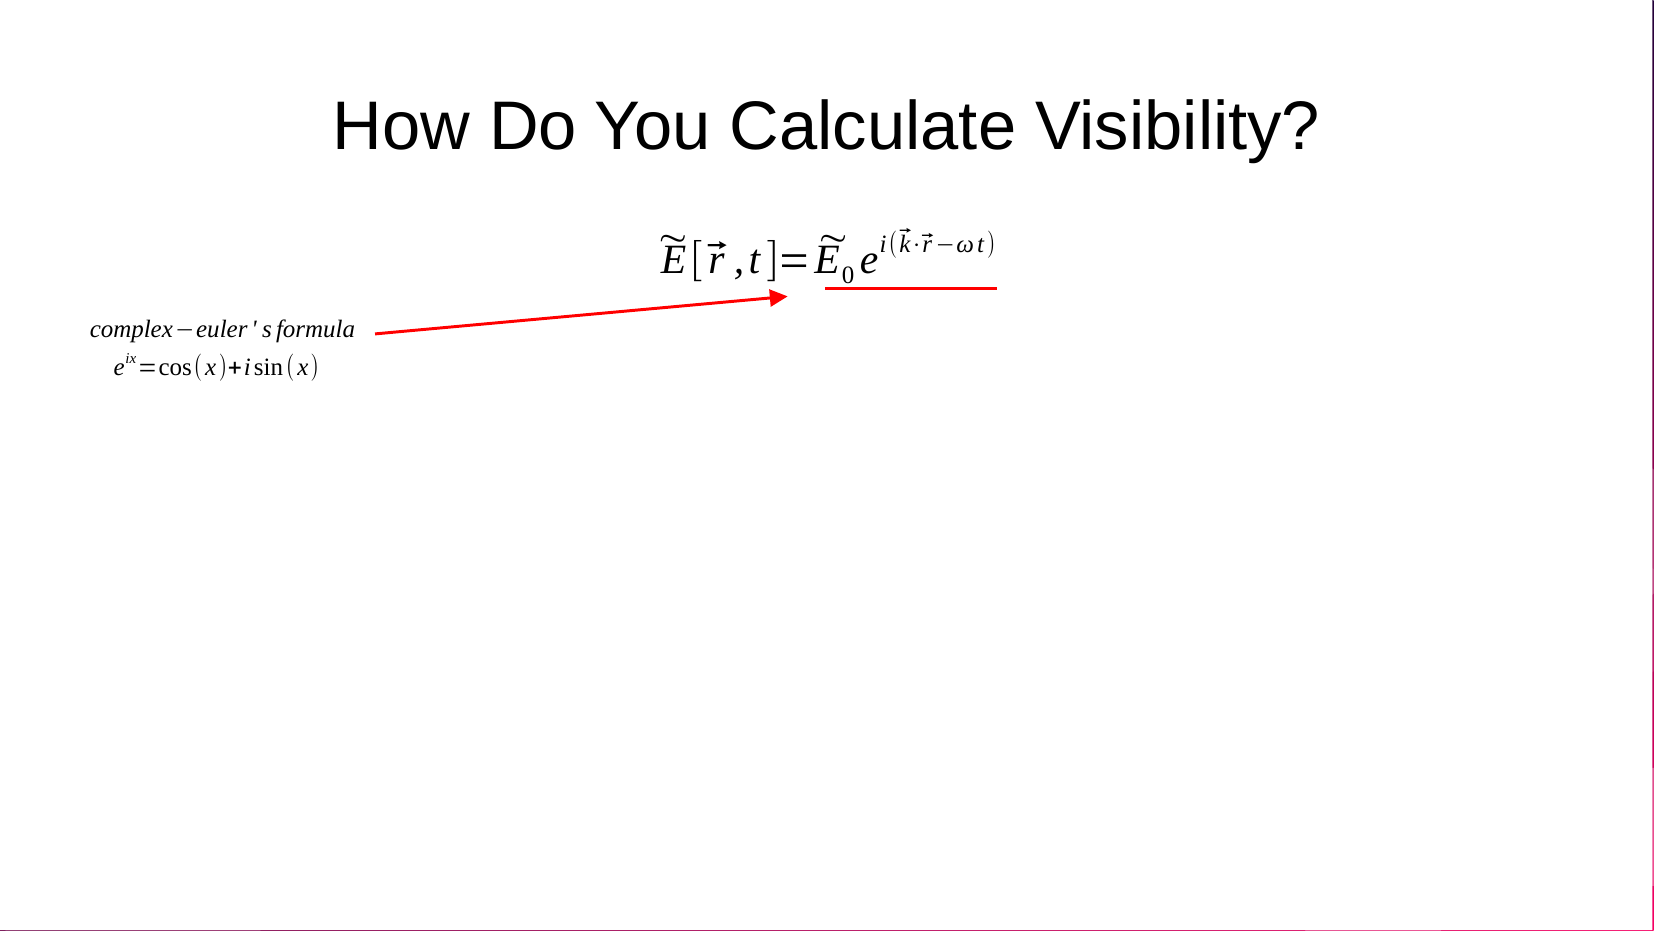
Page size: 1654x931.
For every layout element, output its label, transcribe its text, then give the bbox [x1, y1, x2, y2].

chart [112, 350, 319, 384]
chart [89, 314, 356, 343]
title How Do You Calculate Visibility? [88, 44, 1565, 207]
chart [656, 226, 996, 289]
